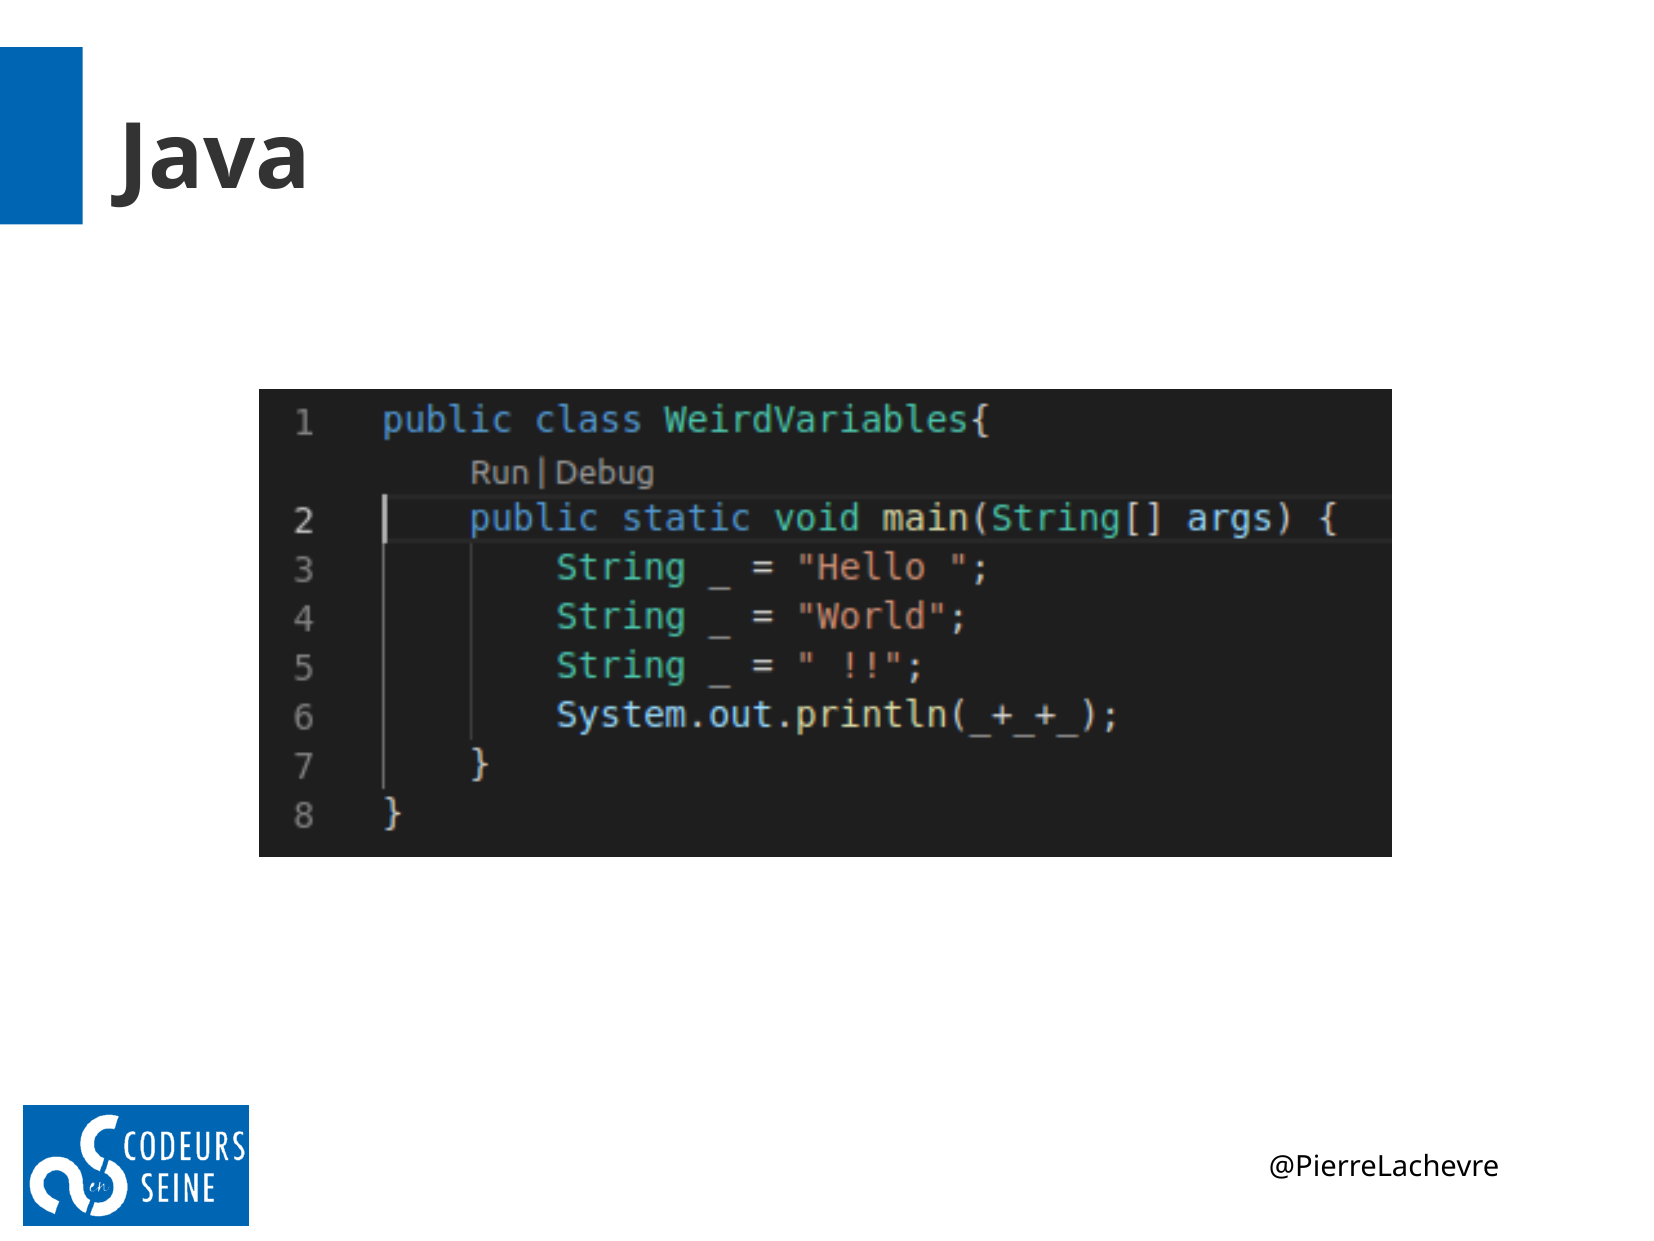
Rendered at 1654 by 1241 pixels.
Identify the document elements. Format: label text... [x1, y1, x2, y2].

picture [23, 1105, 249, 1226]
title Java [118, 49, 1571, 257]
picture [259, 389, 1392, 857]
